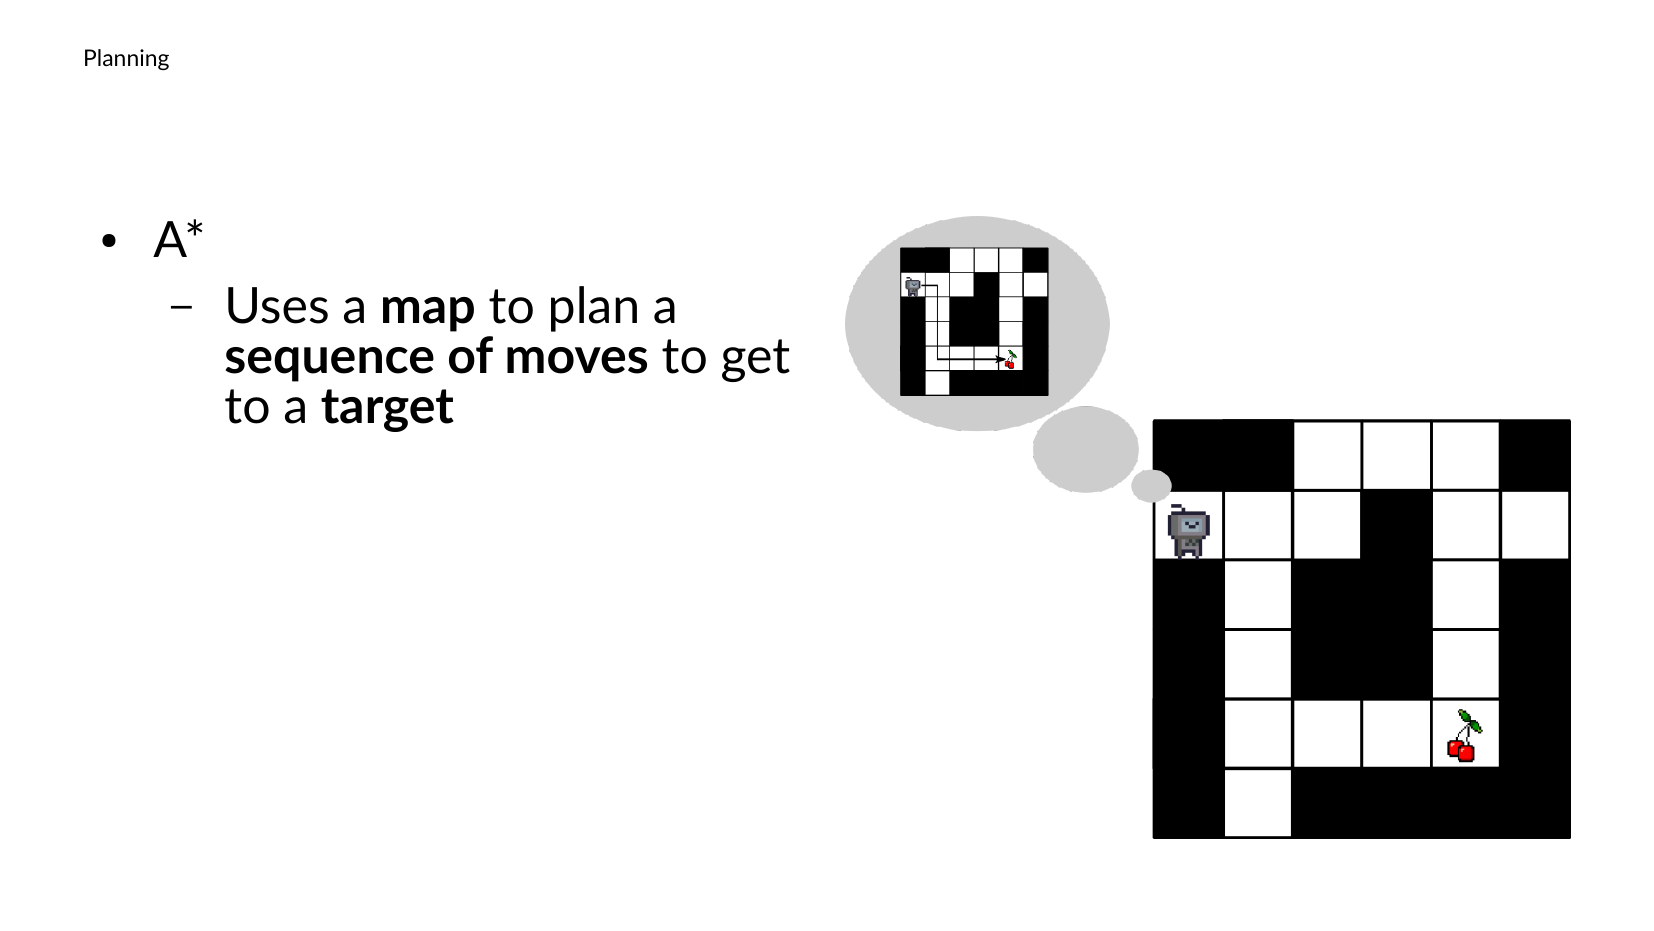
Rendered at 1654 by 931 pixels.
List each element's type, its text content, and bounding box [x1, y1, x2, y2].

picture [845, 216, 1571, 839]
title Planning [83, 0, 1571, 119]
list A* Uses a map to plan a sequence of moves to get to a target [82, 217, 809, 839]
